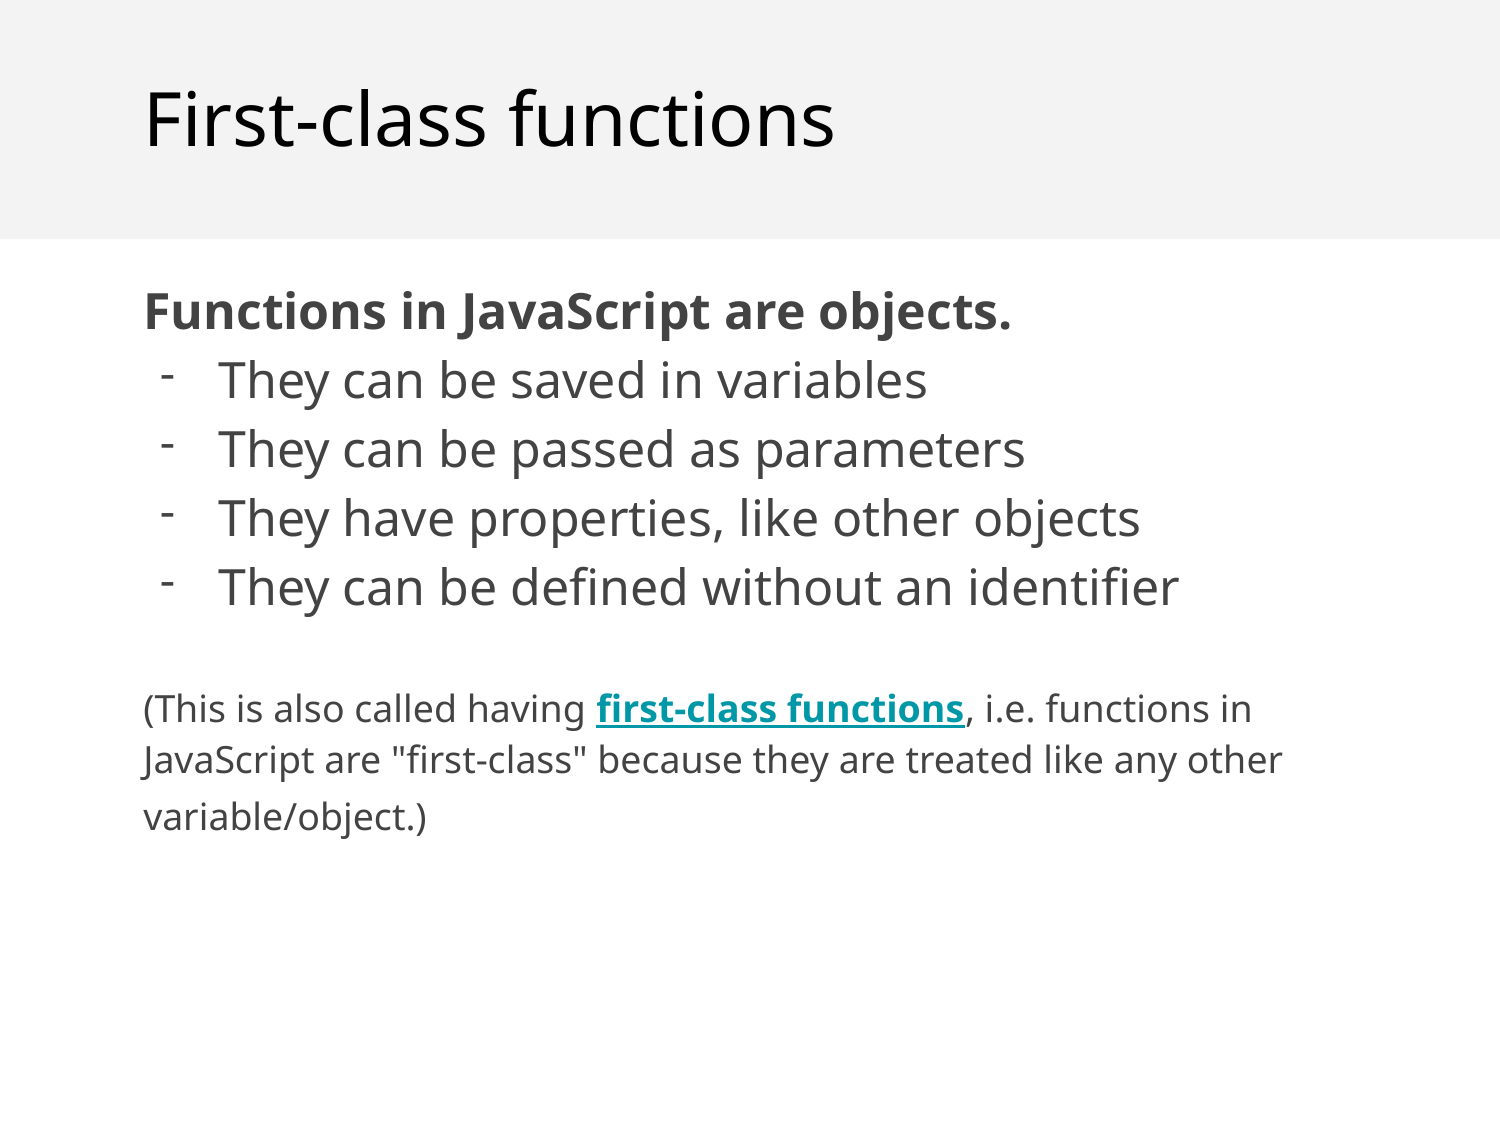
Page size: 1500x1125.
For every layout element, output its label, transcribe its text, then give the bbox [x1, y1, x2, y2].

list Functions in JavaScript are objects. They can be saved in variables They can be passed as parameters They have properties, like other objects They can be defined without an identifier (This is also called having first-class functions, i.e. functions in JavaScript are "first-class" because they are treated like any other variable/object.) [128, 255, 1372, 1004]
title First-class functions [128, 56, 1372, 183]
